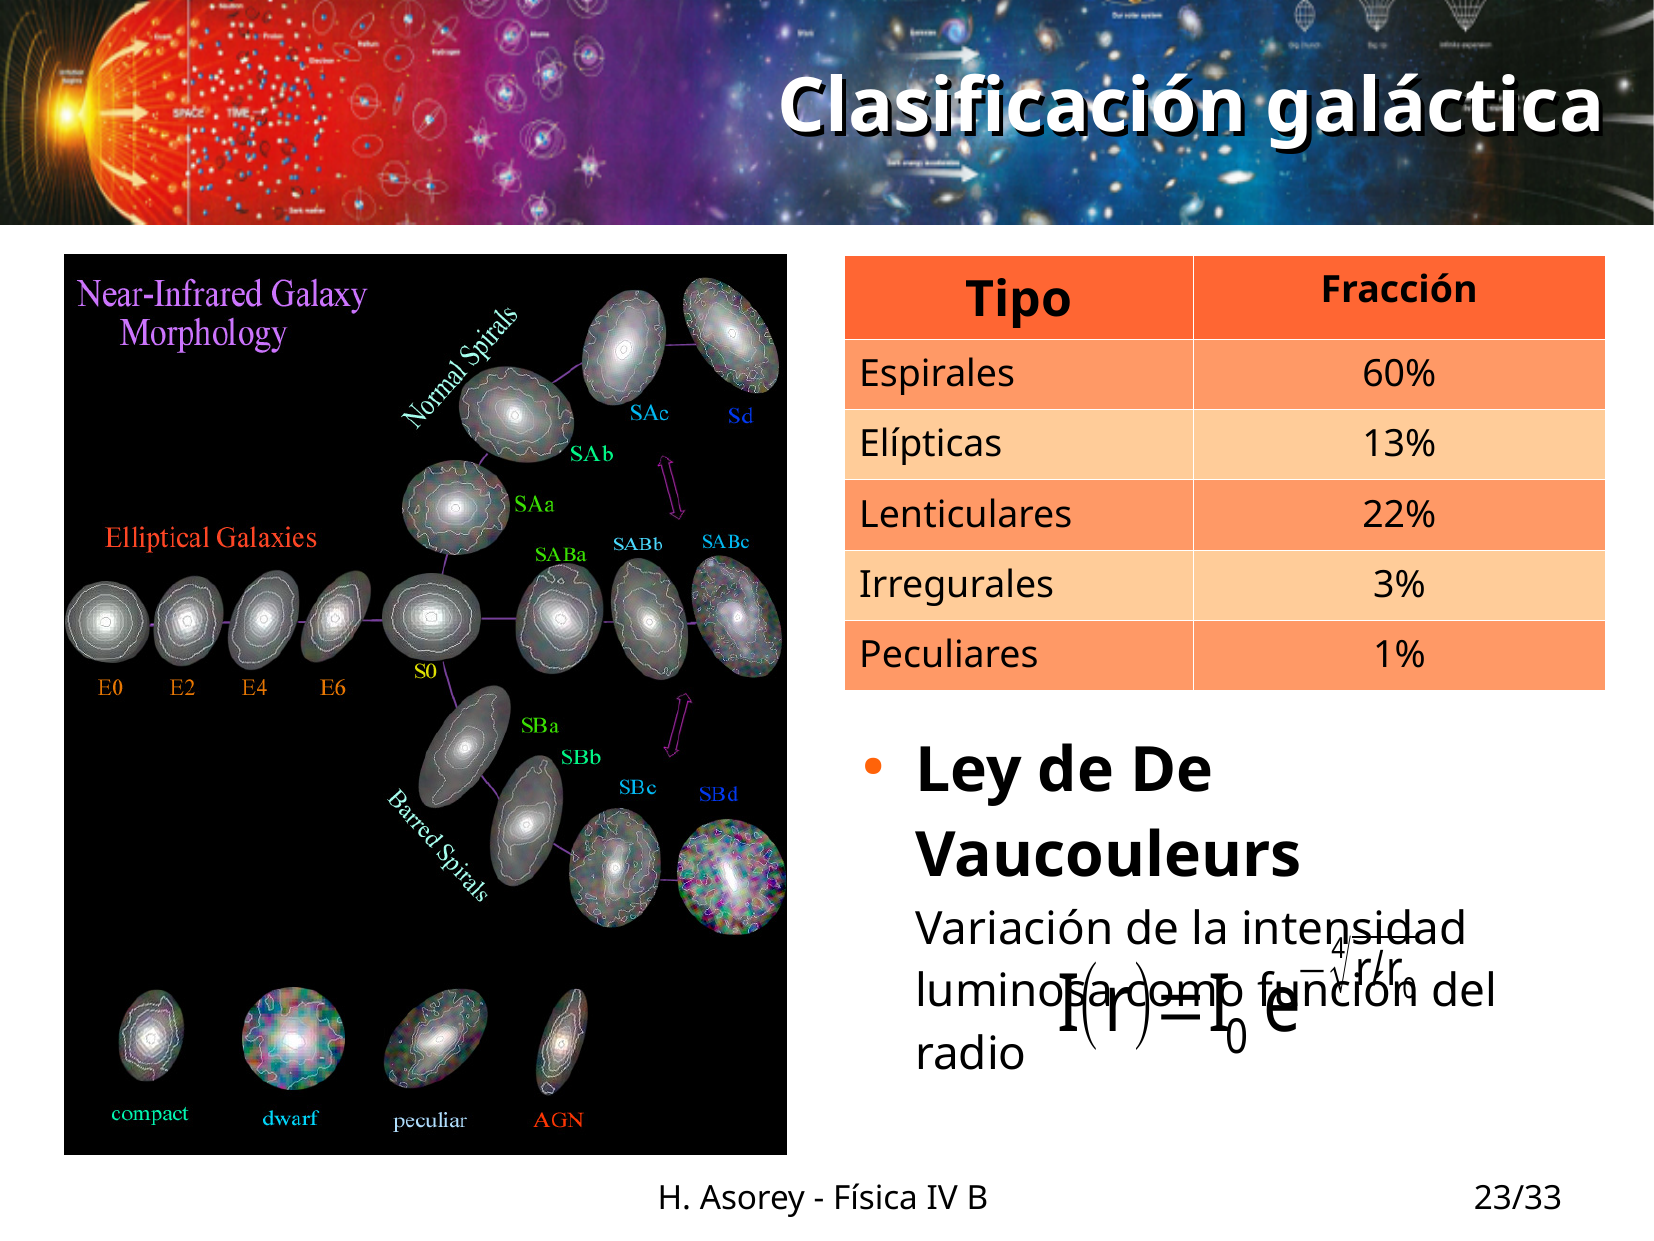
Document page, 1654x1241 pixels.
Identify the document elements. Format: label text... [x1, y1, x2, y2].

chart [1050, 930, 1426, 1066]
table_header Tipo [845, 256, 1193, 339]
table_cell 3% [1194, 551, 1605, 620]
table_cell Elípticas [845, 410, 1193, 479]
table_cell Peculiares [845, 621, 1193, 690]
picture [0, 0, 1654, 225]
table_cell Espirales [845, 340, 1193, 409]
table_header Fracción [1194, 256, 1605, 339]
table_cell 22% [1194, 480, 1605, 550]
title Clasificación galáctica [45, 15, 1606, 191]
picture [64, 254, 787, 1156]
table_cell Irregurales [845, 551, 1193, 620]
table_cell 60% [1194, 340, 1605, 409]
table_cell 1% [1194, 621, 1605, 690]
table_cell 13% [1194, 410, 1605, 479]
table_cell Lenticulares [845, 480, 1193, 550]
list Ley de De Vaucouleurs Variación de la intensidad luminosa como función del radio [844, 725, 1606, 1155]
